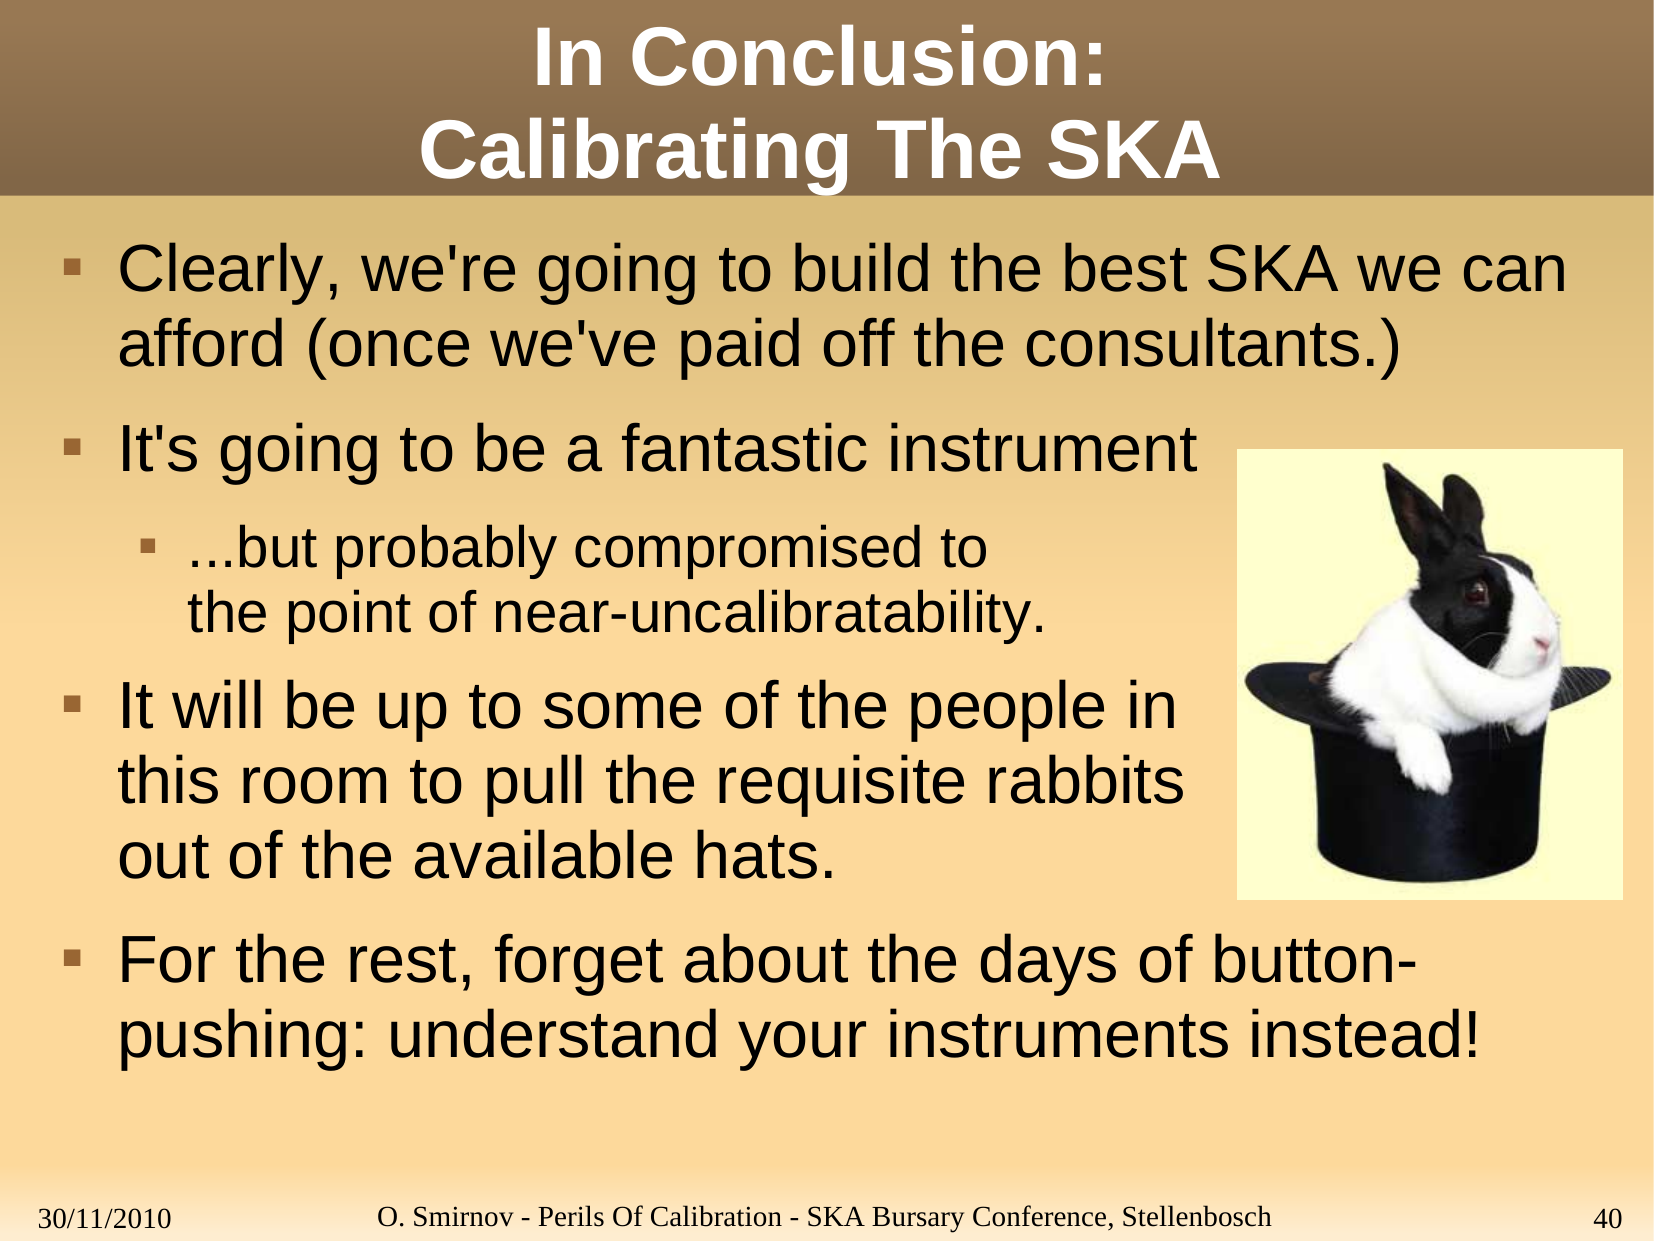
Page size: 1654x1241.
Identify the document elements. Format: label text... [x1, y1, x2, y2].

title In Conclusion: Calibrating The SKA [76, 0, 1565, 208]
list Clearly, we're going to build the best SKA we can afford (once we've paid off the consultants.) It's going to be a fantastic instrument ...but probably compromised to the point of near-uncalibratability. It will be up to some of the people in this room to pull the requisite rabbits out of the available hats. For the rest, forget about the days of button-pushing: understand your instruments instead! [46, 231, 1615, 1147]
picture [0, 0, 1654, 1241]
